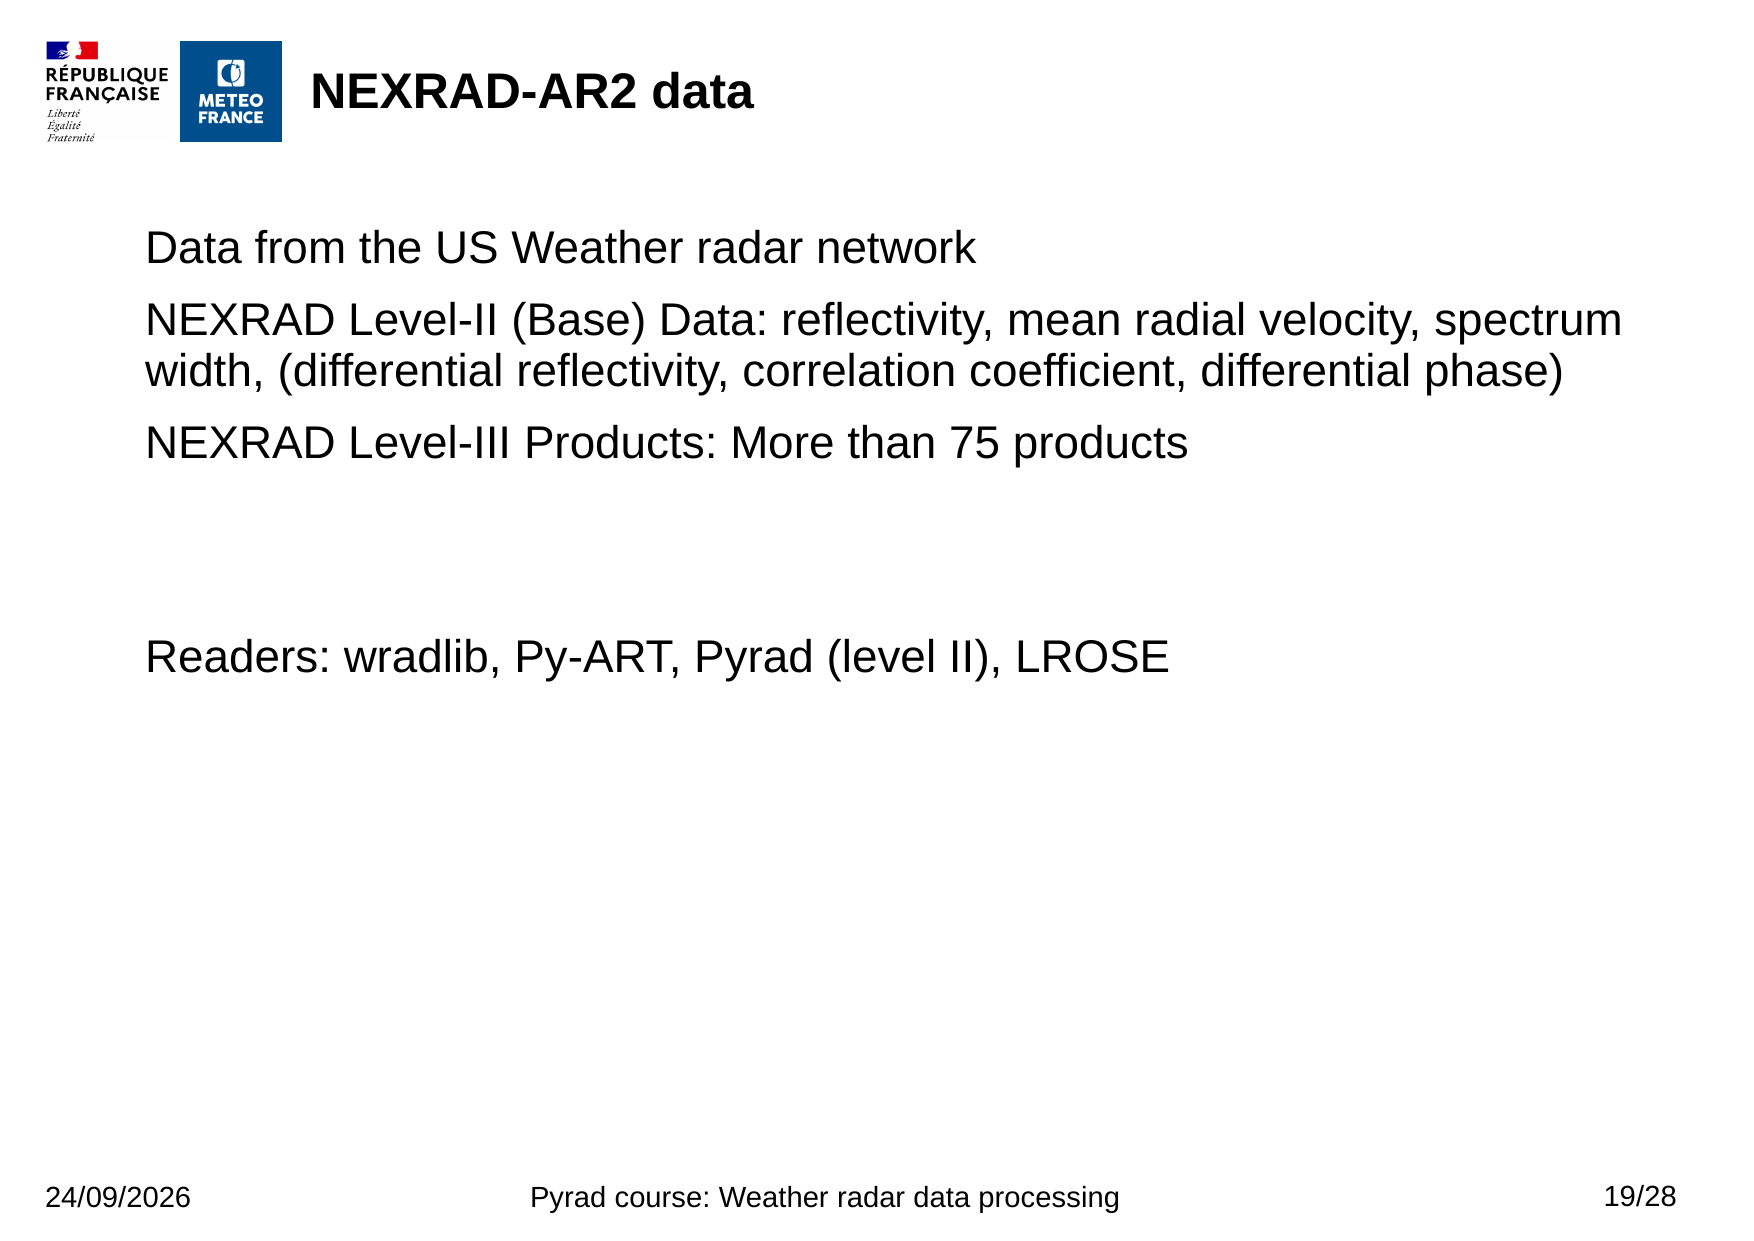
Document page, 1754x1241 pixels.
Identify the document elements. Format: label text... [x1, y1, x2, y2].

title NEXRAD-AR2 data [310, 40, 1697, 142]
picture [46, 41, 172, 142]
picture [180, 41, 282, 142]
list Data from the US Weather radar network NEXRAD Level-II (Base) Data: reflectivity, mean radial velocity, spectrum width, (differential reflectivity, correlation coefficient, differential phase) NEXRAD Level-III Products: More than 75 products Readers: wradlib, Py-ART, Pyrad (level II), LROSE [44, 222, 1712, 1118]
